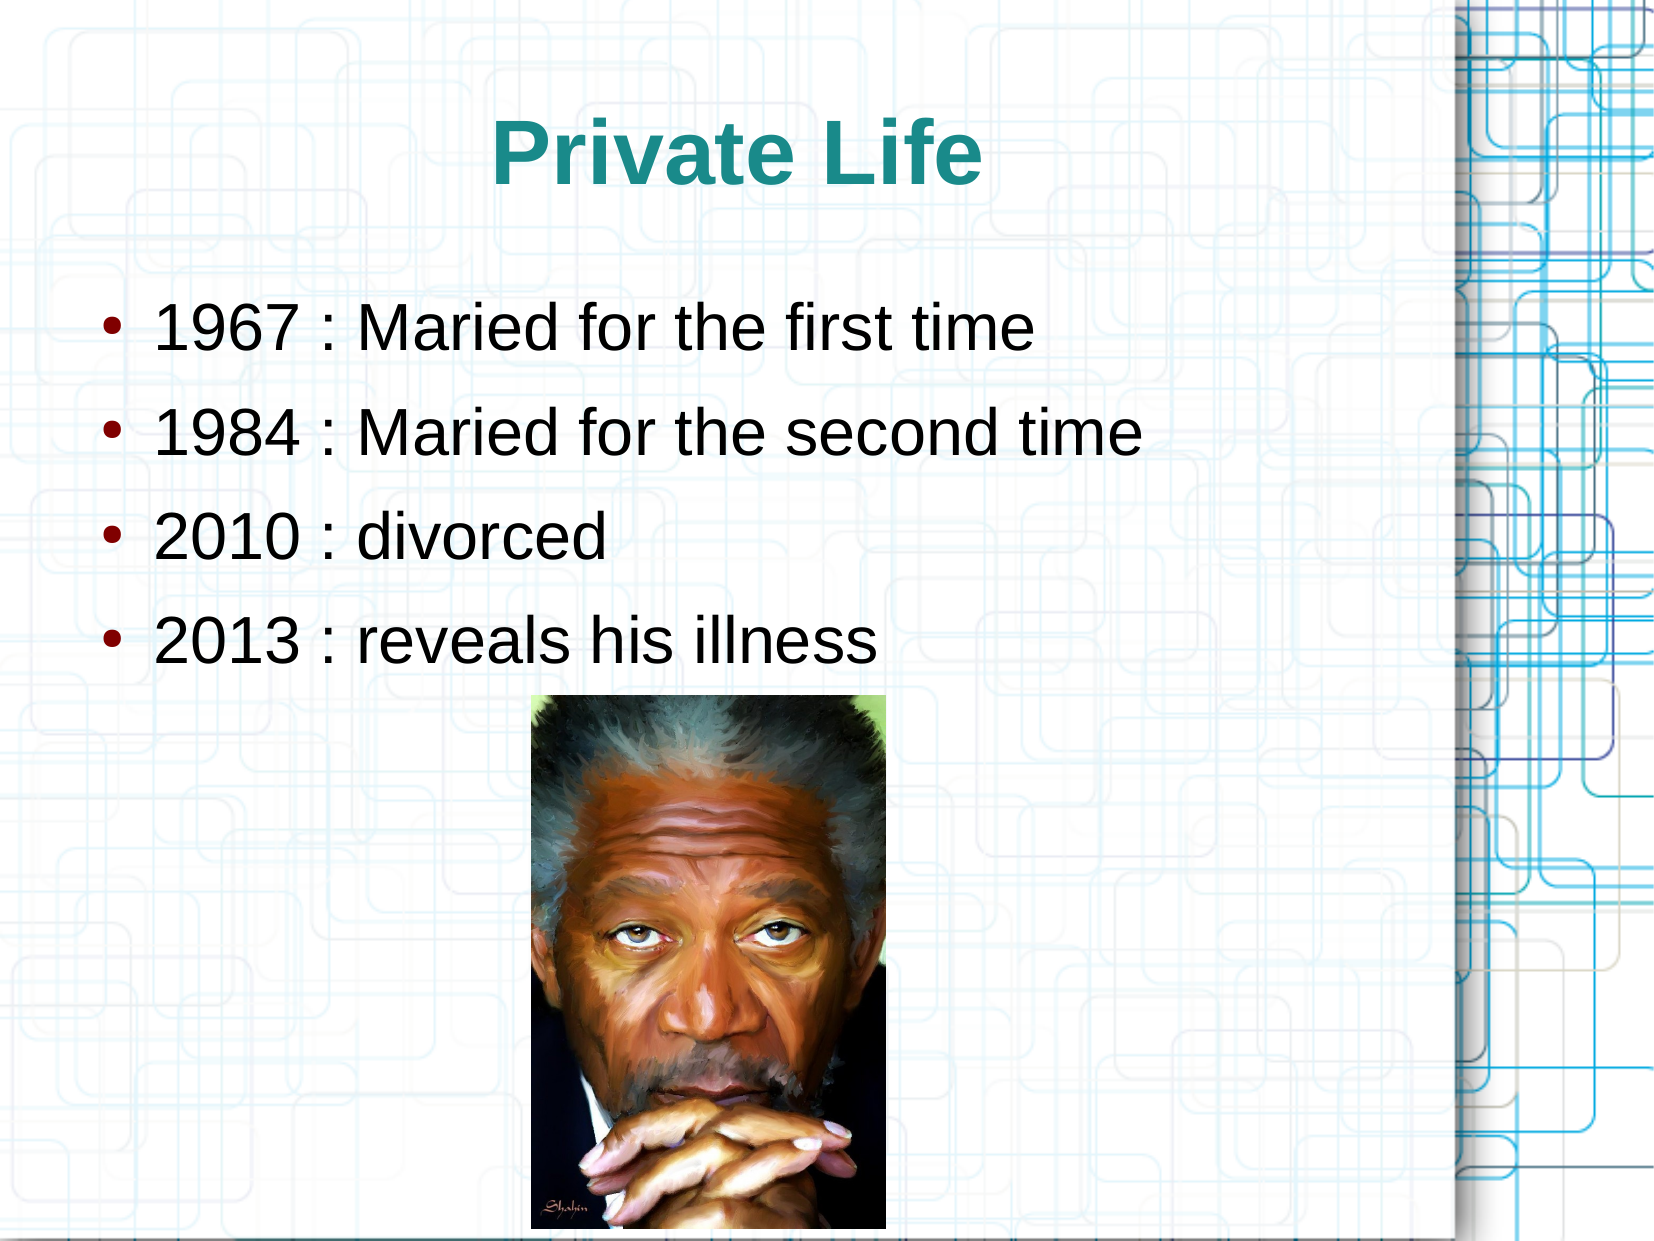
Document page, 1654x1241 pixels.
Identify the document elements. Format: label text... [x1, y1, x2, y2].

picture [0, 0, 1654, 1241]
list 1967 : Maried for the first time 1984 : Maried for the second time 2010 : divorced 2013 : reveals his illness [82, 290, 1418, 1010]
title Private Life [59, 49, 1418, 257]
